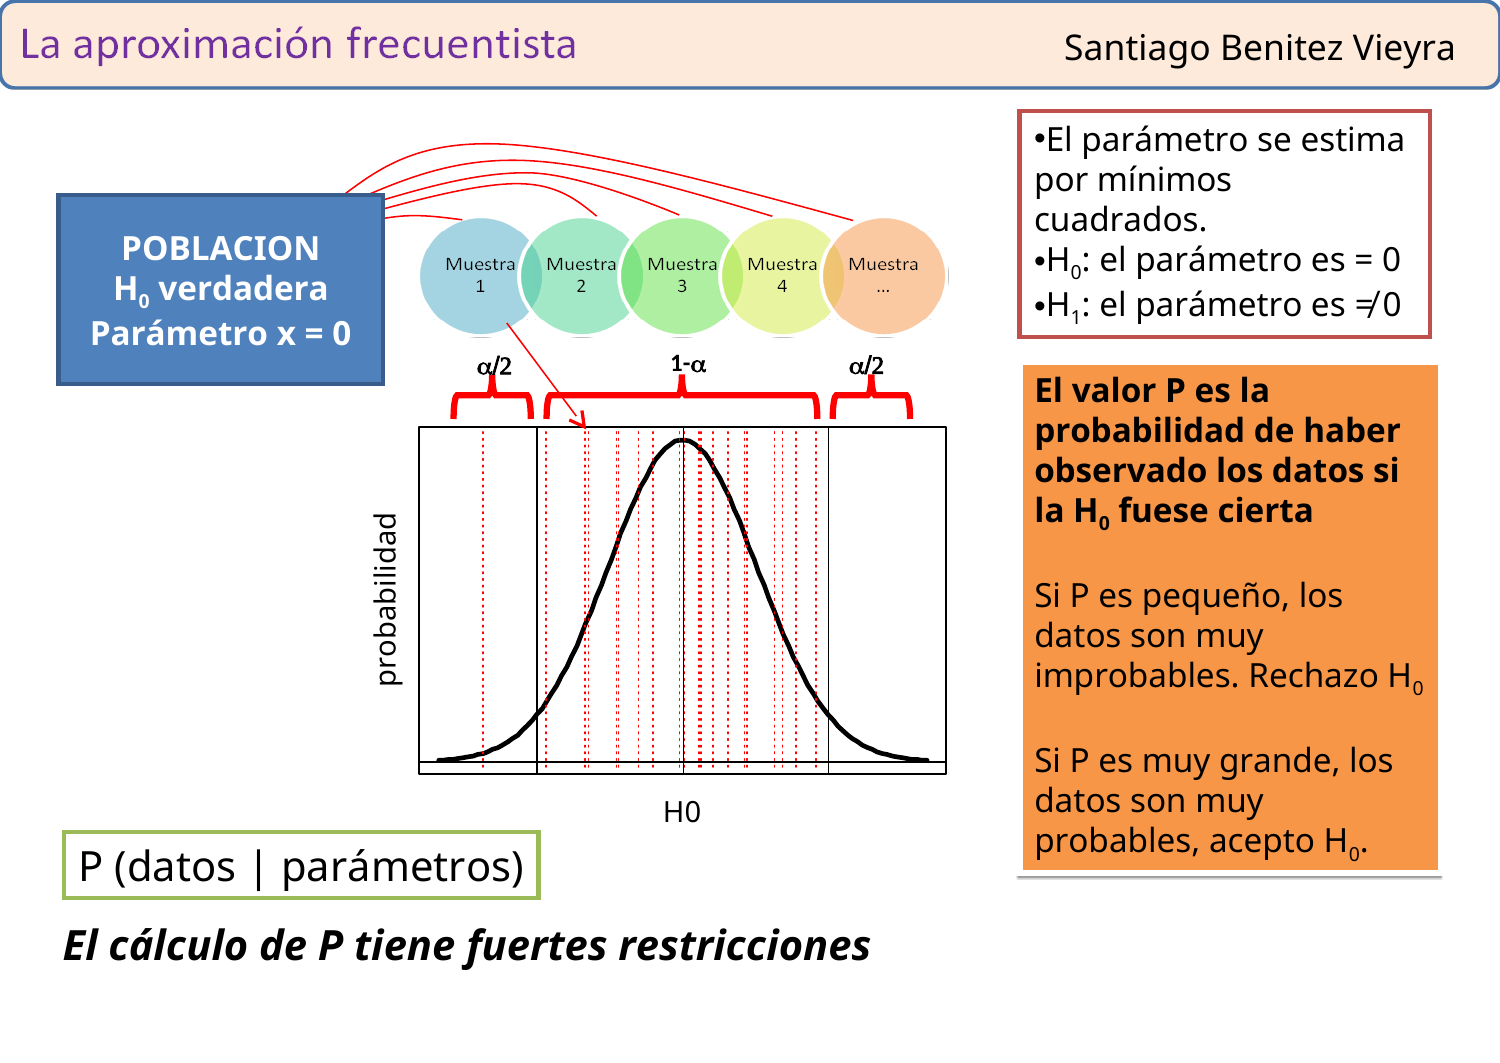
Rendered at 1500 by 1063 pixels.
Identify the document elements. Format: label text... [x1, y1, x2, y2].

text_box POBLACION H0 verdadera Parámetro x = 0 [58, 195, 384, 384]
text_box  [462, 355, 528, 387]
text_box El parámetro se estima por mínimos cuadrados. H0: el parámetro es = 0 H1: el parámetro es ≠ 0 [1019, 110, 1430, 337]
text_box 1- [655, 355, 722, 385]
text_box  [834, 355, 900, 387]
picture [0, 0, 1500, 90]
picture [415, 196, 949, 355]
text_box probabilidad [366, 511, 402, 688]
text_box Santiago Benitez Vieyra [1049, 16, 1472, 75]
text_box P (datos | parámetros) [63, 832, 539, 898]
text_box El cálculo de P tiene fuertes restricciones [47, 910, 898, 977]
text_box H0 [663, 793, 702, 829]
text_box El valor P es la probabilidad de haber observado los datos si la H0 fuese cierta Si P es pequeño, los datos son muy improbables. Rechazo H0 Si P es muy grande, los datos son muy probables, acepto H0. [1019, 361, 1442, 873]
